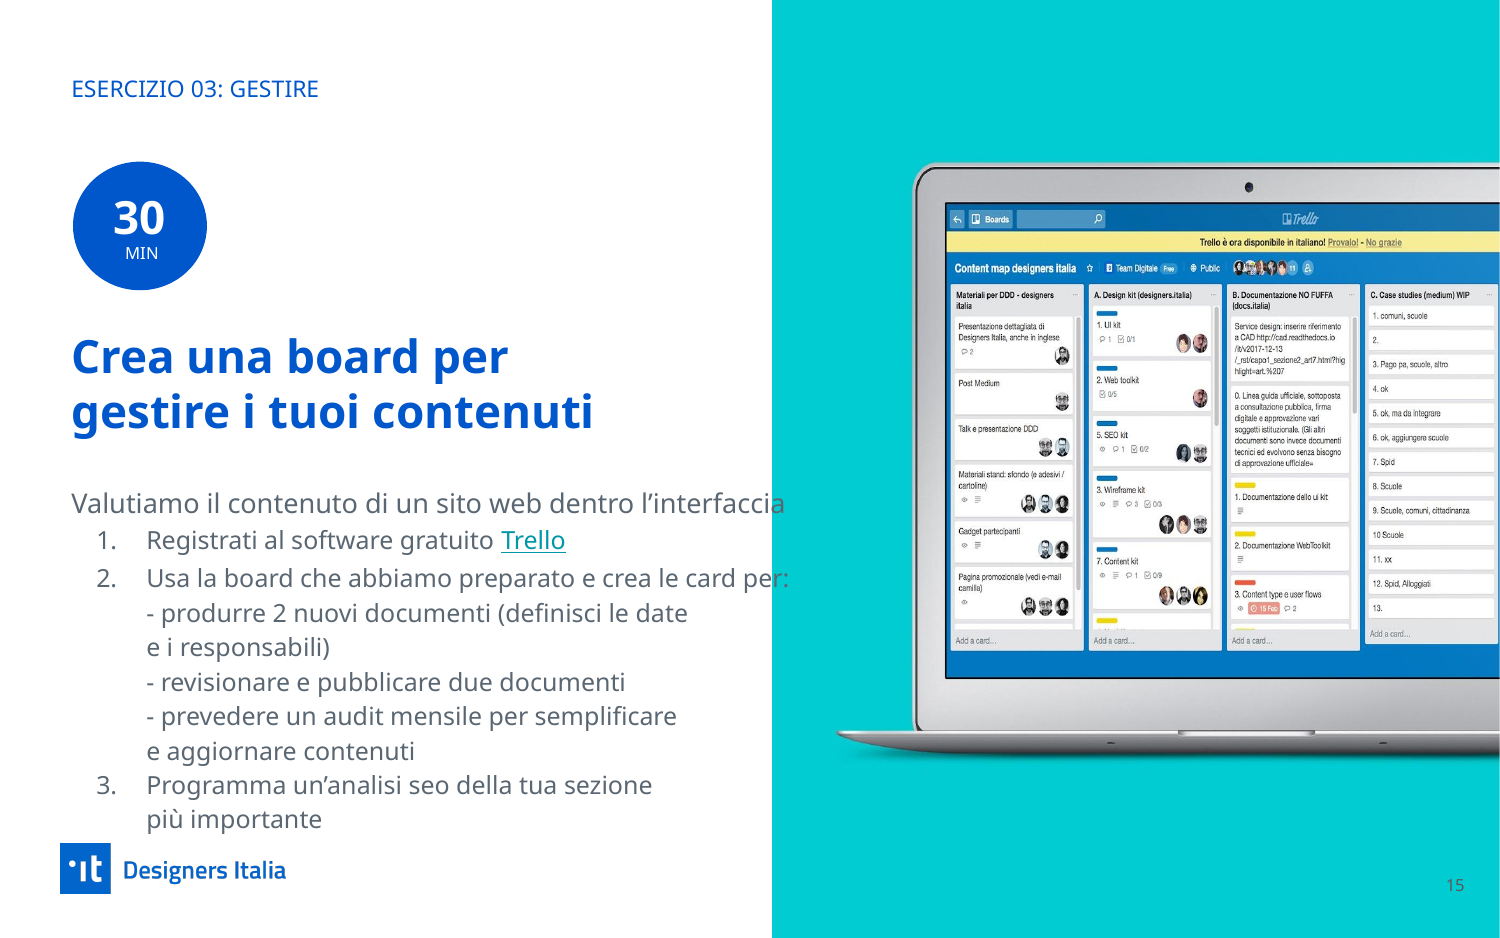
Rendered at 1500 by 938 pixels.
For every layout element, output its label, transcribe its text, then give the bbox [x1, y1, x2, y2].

picture [772, 0, 1500, 938]
text_box Valutiamo il contenuto di un sito web dentro l’interfaccia Registrati al software gratuito Trello Usa la board che abbiamo preparato e crea le card per: - produrre 2 nuovi documenti (definisci le date e i responsabili) - revisionare e pubblicare due documenti - prevedere un audit mensile per semplificare e aggiornare contenuti Programma un’analisi seo della tua sezione più importante [56, 452, 900, 850]
text_box 30 [94, 178, 185, 227]
text_box MIN [106, 227, 178, 272]
text_box Crea una board per gestire i tuoi contenuti [56, 312, 622, 441]
text_box 30 [148, 206, 157, 227]
text_box [72, 161, 207, 291]
slide_number <number> [1389, 849, 1480, 922]
picture [60, 843, 299, 894]
text_box ESERCIZIO 03: GESTIRE [56, 60, 606, 149]
